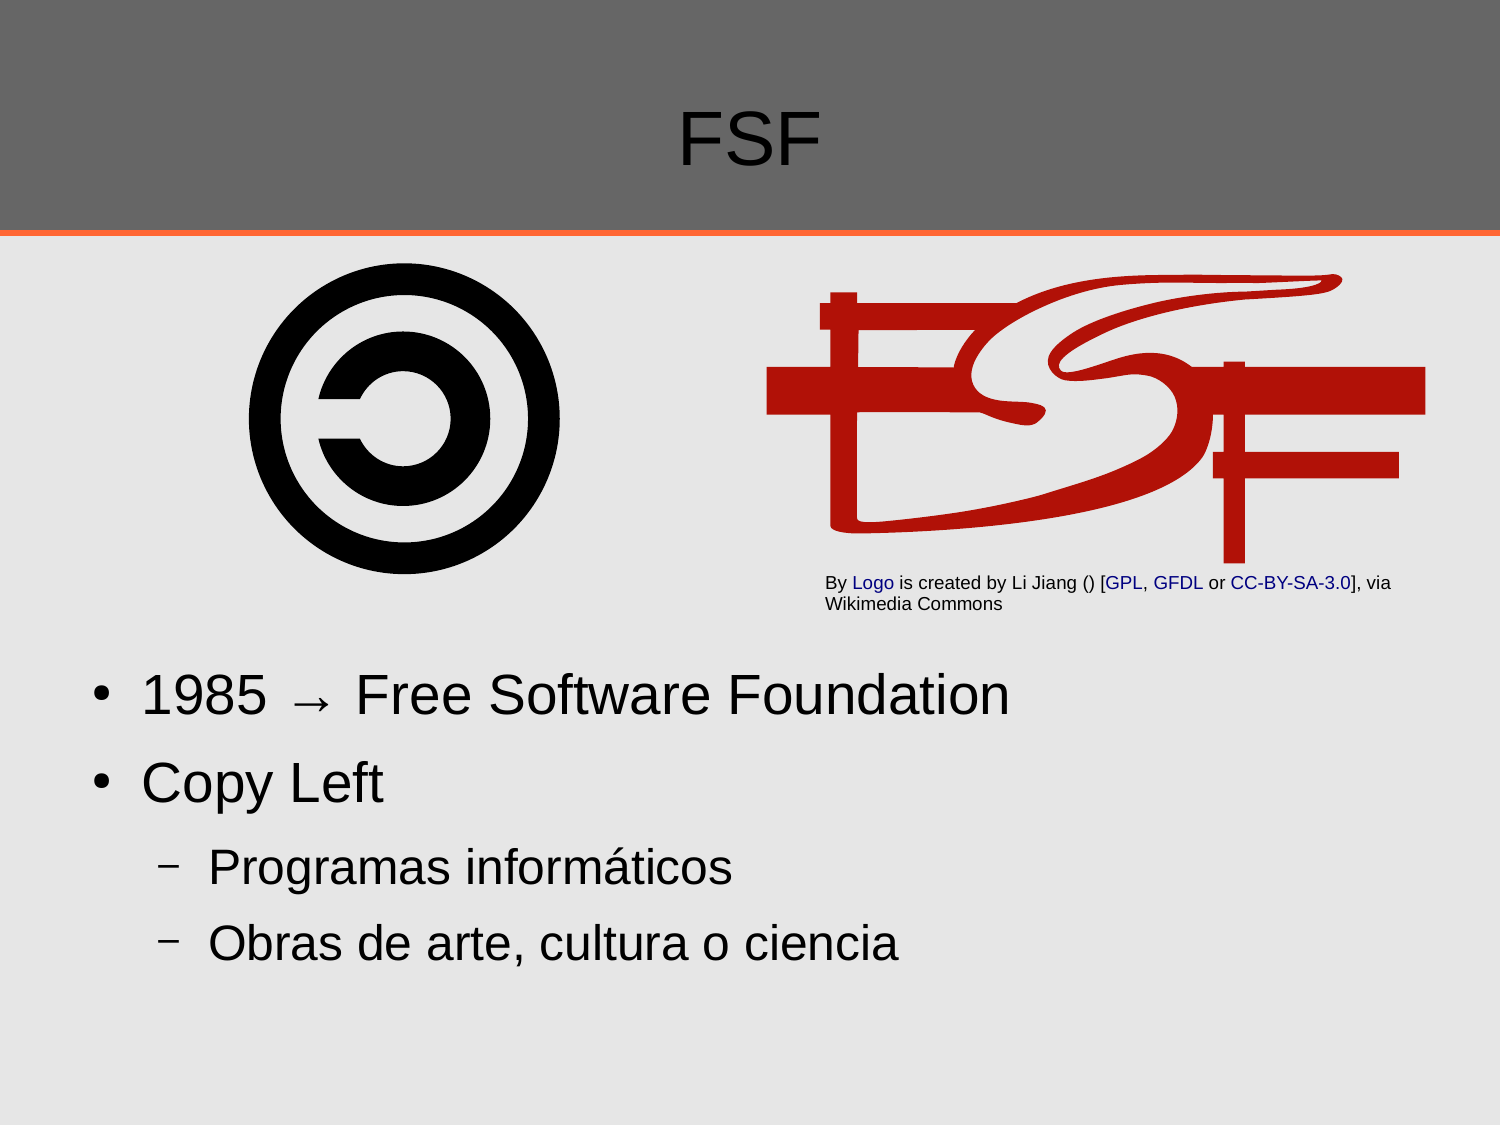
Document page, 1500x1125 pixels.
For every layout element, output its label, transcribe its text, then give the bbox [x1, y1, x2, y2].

picture [766, 274, 1426, 564]
list 1985 → Free Software Foundation Copy Left Programas informáticos Obras de arte, cultura o ciencia [75, 663, 1425, 975]
title FSF [75, 44, 1425, 233]
list By Logo is created by Li Jiang () [GPL, GFDL or CC-BY-SA-3.0], via Wikimedia Commons [754, 572, 1413, 904]
picture [248, 263, 560, 575]
